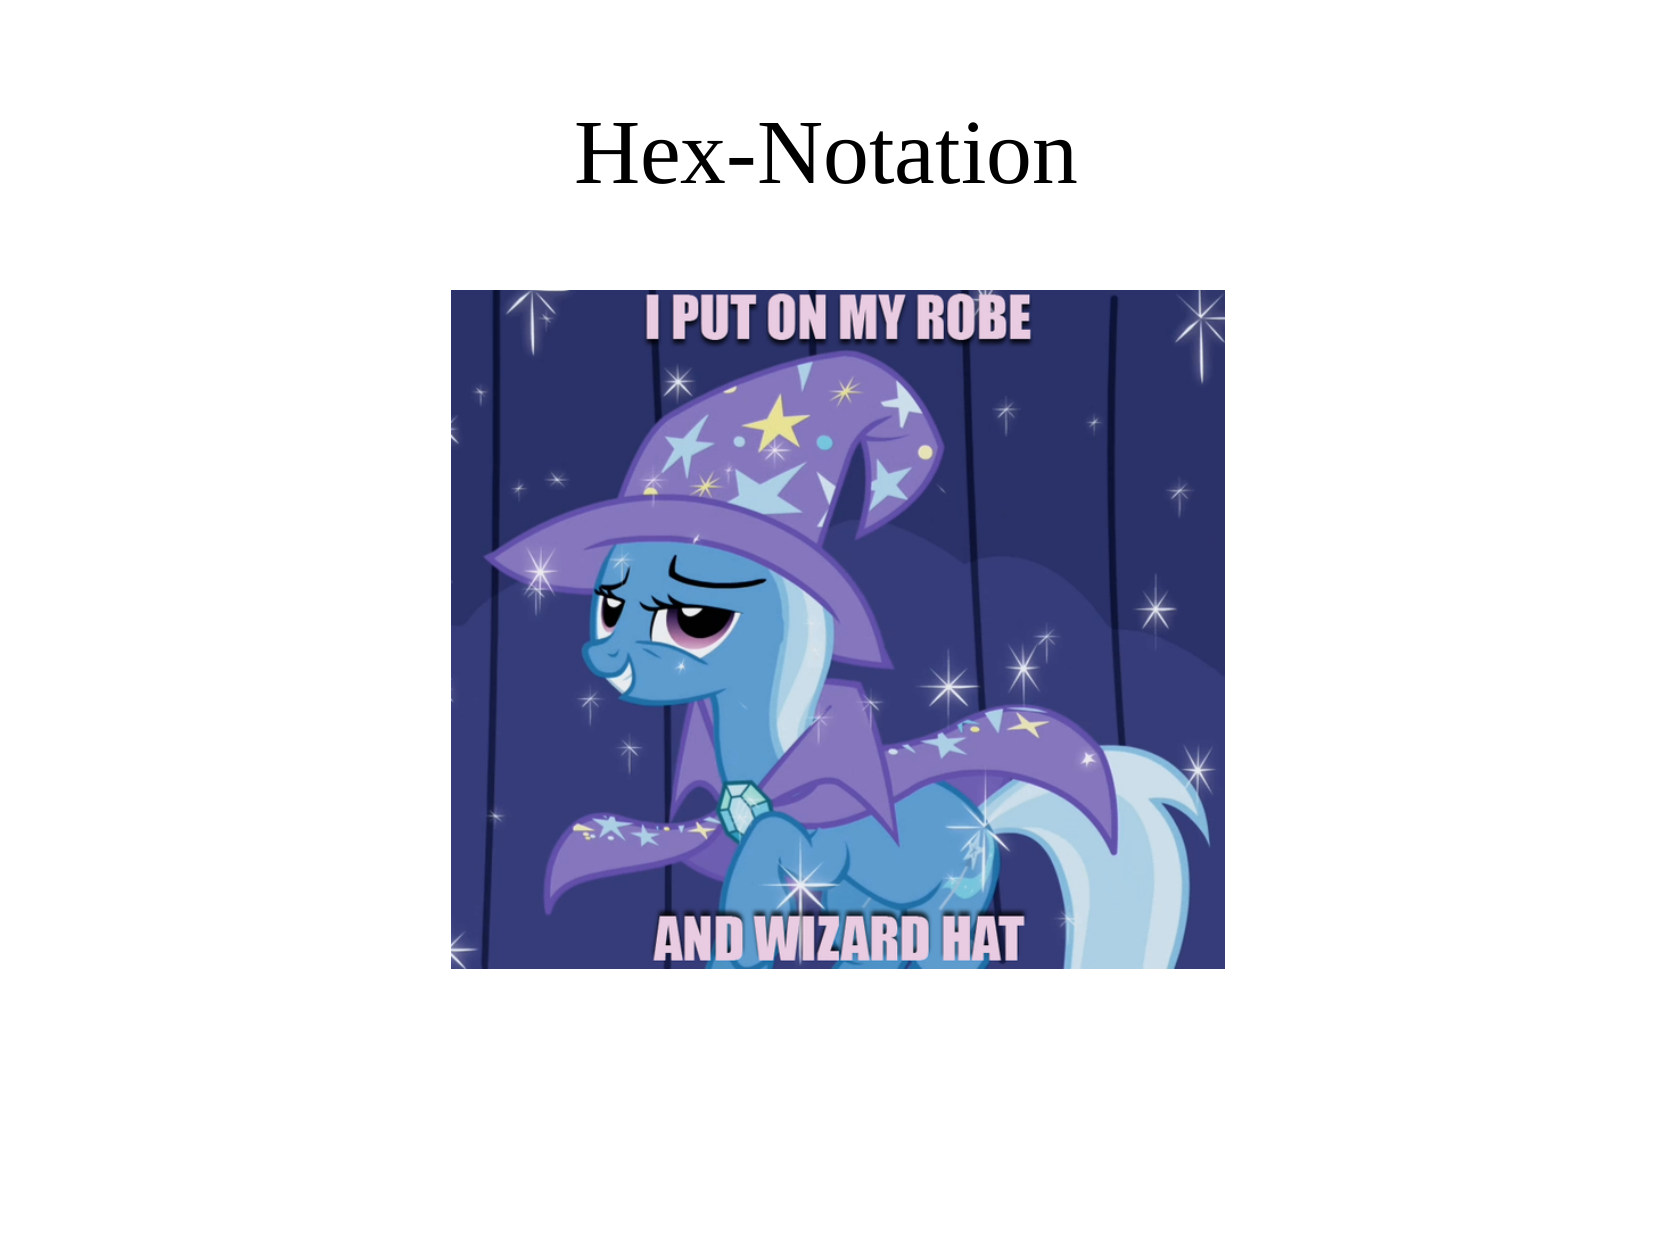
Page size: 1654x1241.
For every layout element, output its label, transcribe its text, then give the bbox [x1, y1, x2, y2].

title Hex-Notation [82, 49, 1571, 257]
picture [451, 290, 1225, 969]
